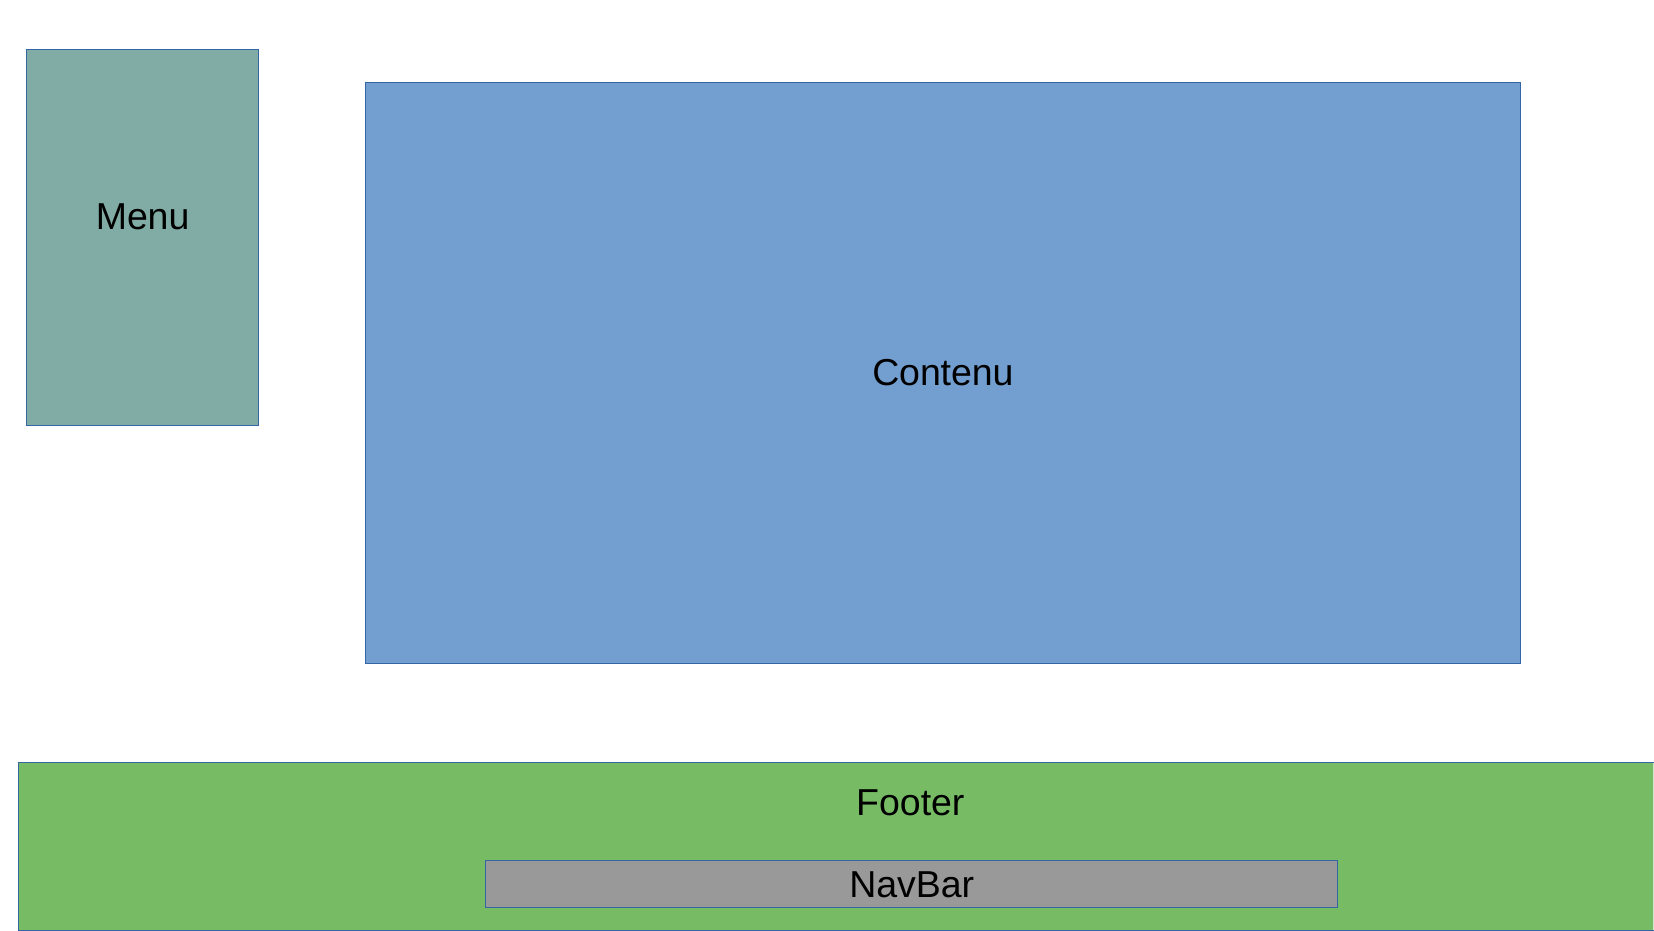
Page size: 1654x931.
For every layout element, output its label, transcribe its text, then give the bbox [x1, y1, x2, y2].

text_box [18, 762, 1654, 931]
text_box Contenu [365, 82, 1521, 664]
text_box NavBar [485, 860, 1338, 908]
text_box Footer [841, 773, 1569, 831]
text_box Menu [26, 49, 259, 426]
